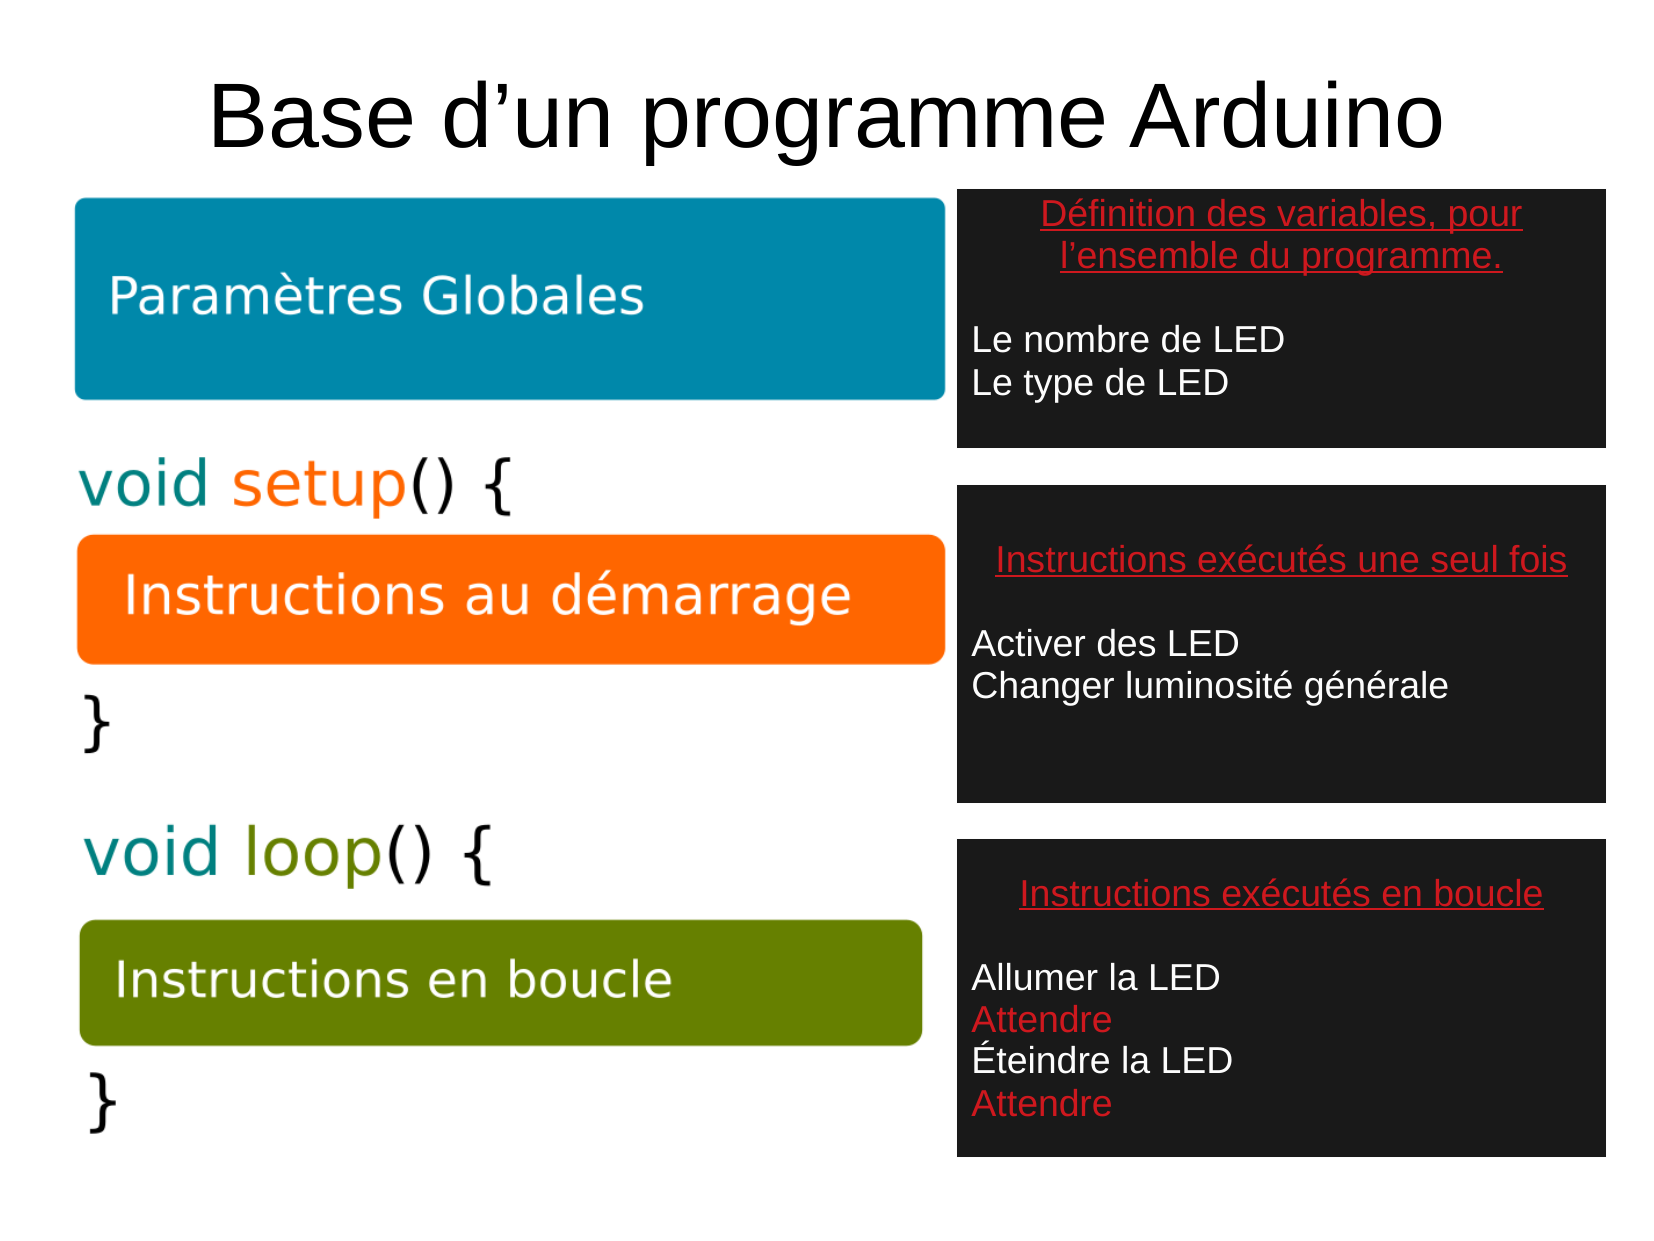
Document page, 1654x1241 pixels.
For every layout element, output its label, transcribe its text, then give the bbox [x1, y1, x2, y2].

picture [23, 188, 1022, 1164]
text_box Instructions exécutés une seul fois Activer des LED Changer luminosité générale [956, 484, 1607, 804]
text_box Instructions exécutés en boucle Allumer la LED Attendre Éteindre la LED Attendre [956, 838, 1607, 1158]
text_box Définition des variables, pour l’ensemble du programme. Le nombre de LED Le type de LED [956, 188, 1607, 449]
title Base d’un programme Arduino [82, 11, 1571, 188]
